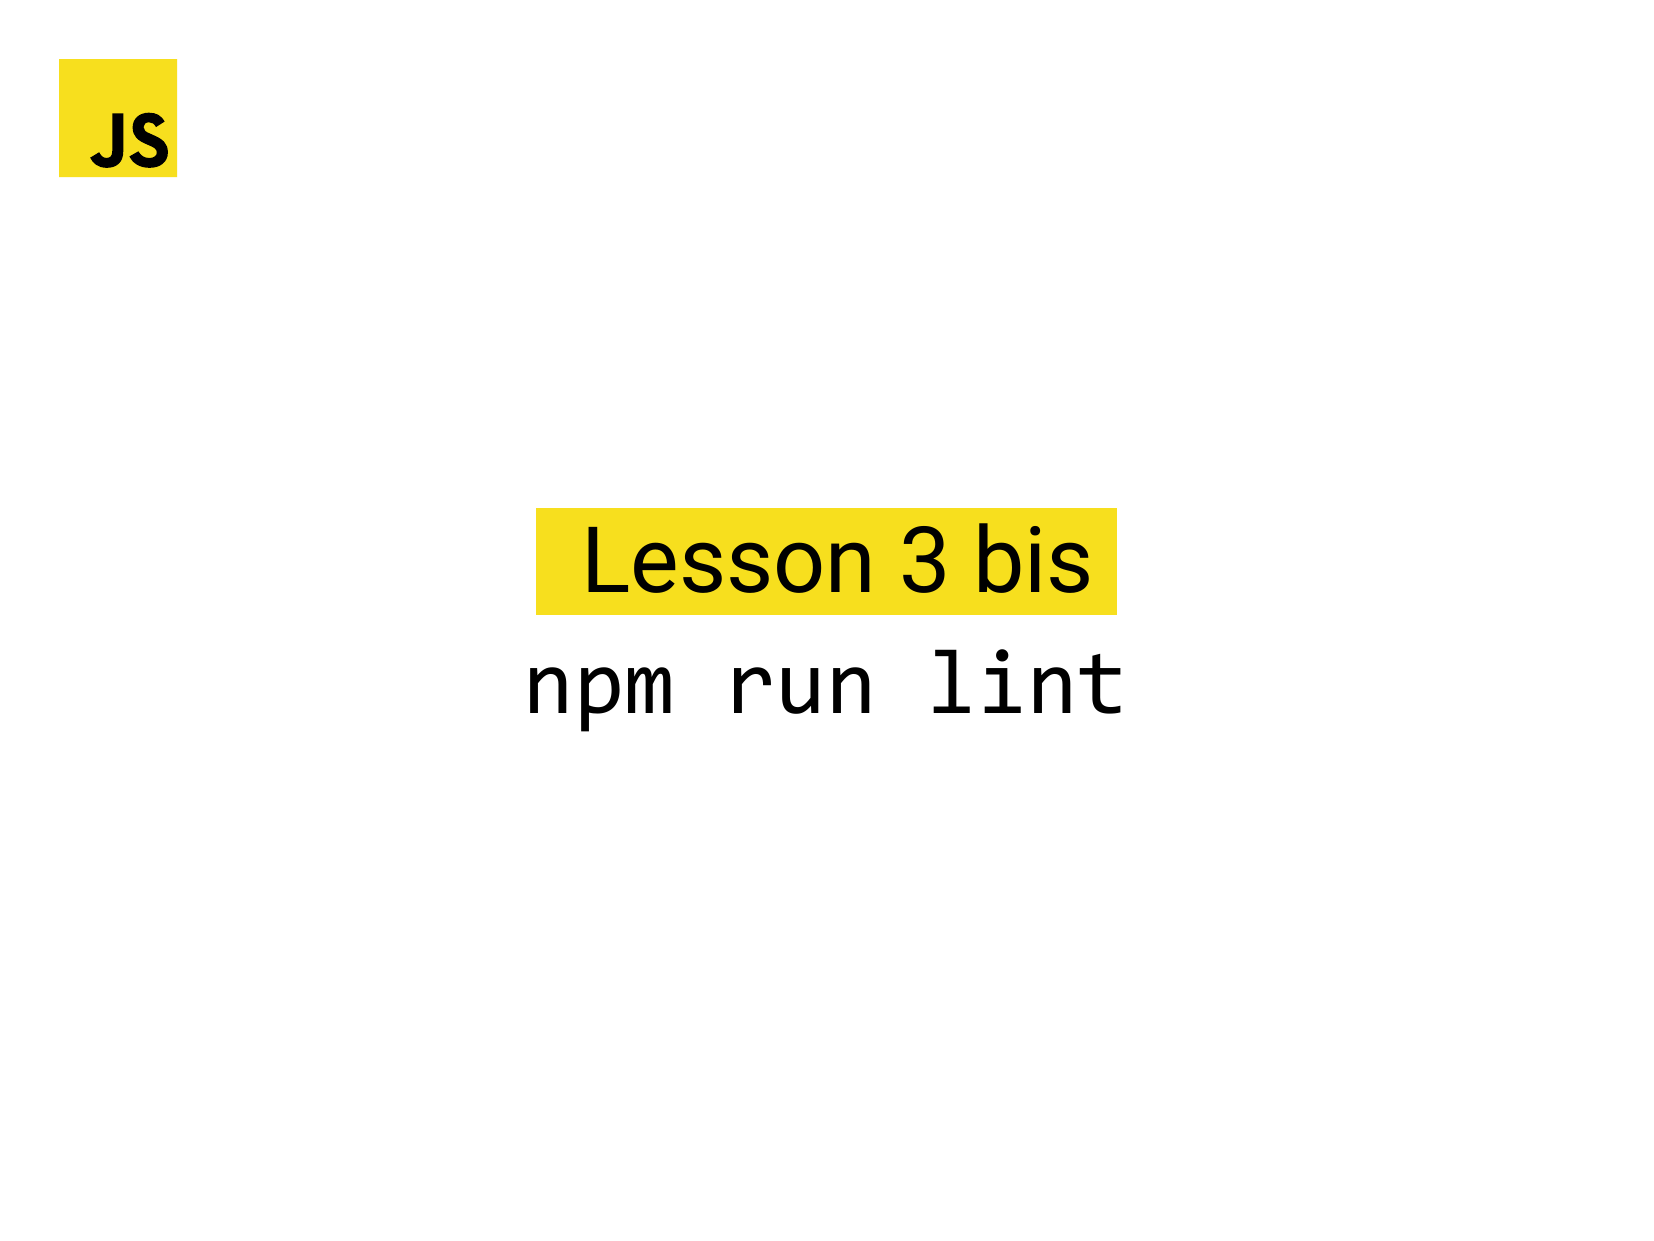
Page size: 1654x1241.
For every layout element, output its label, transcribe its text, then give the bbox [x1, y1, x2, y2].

list Lesson 3 bis npm run lint [82, 507, 1571, 956]
